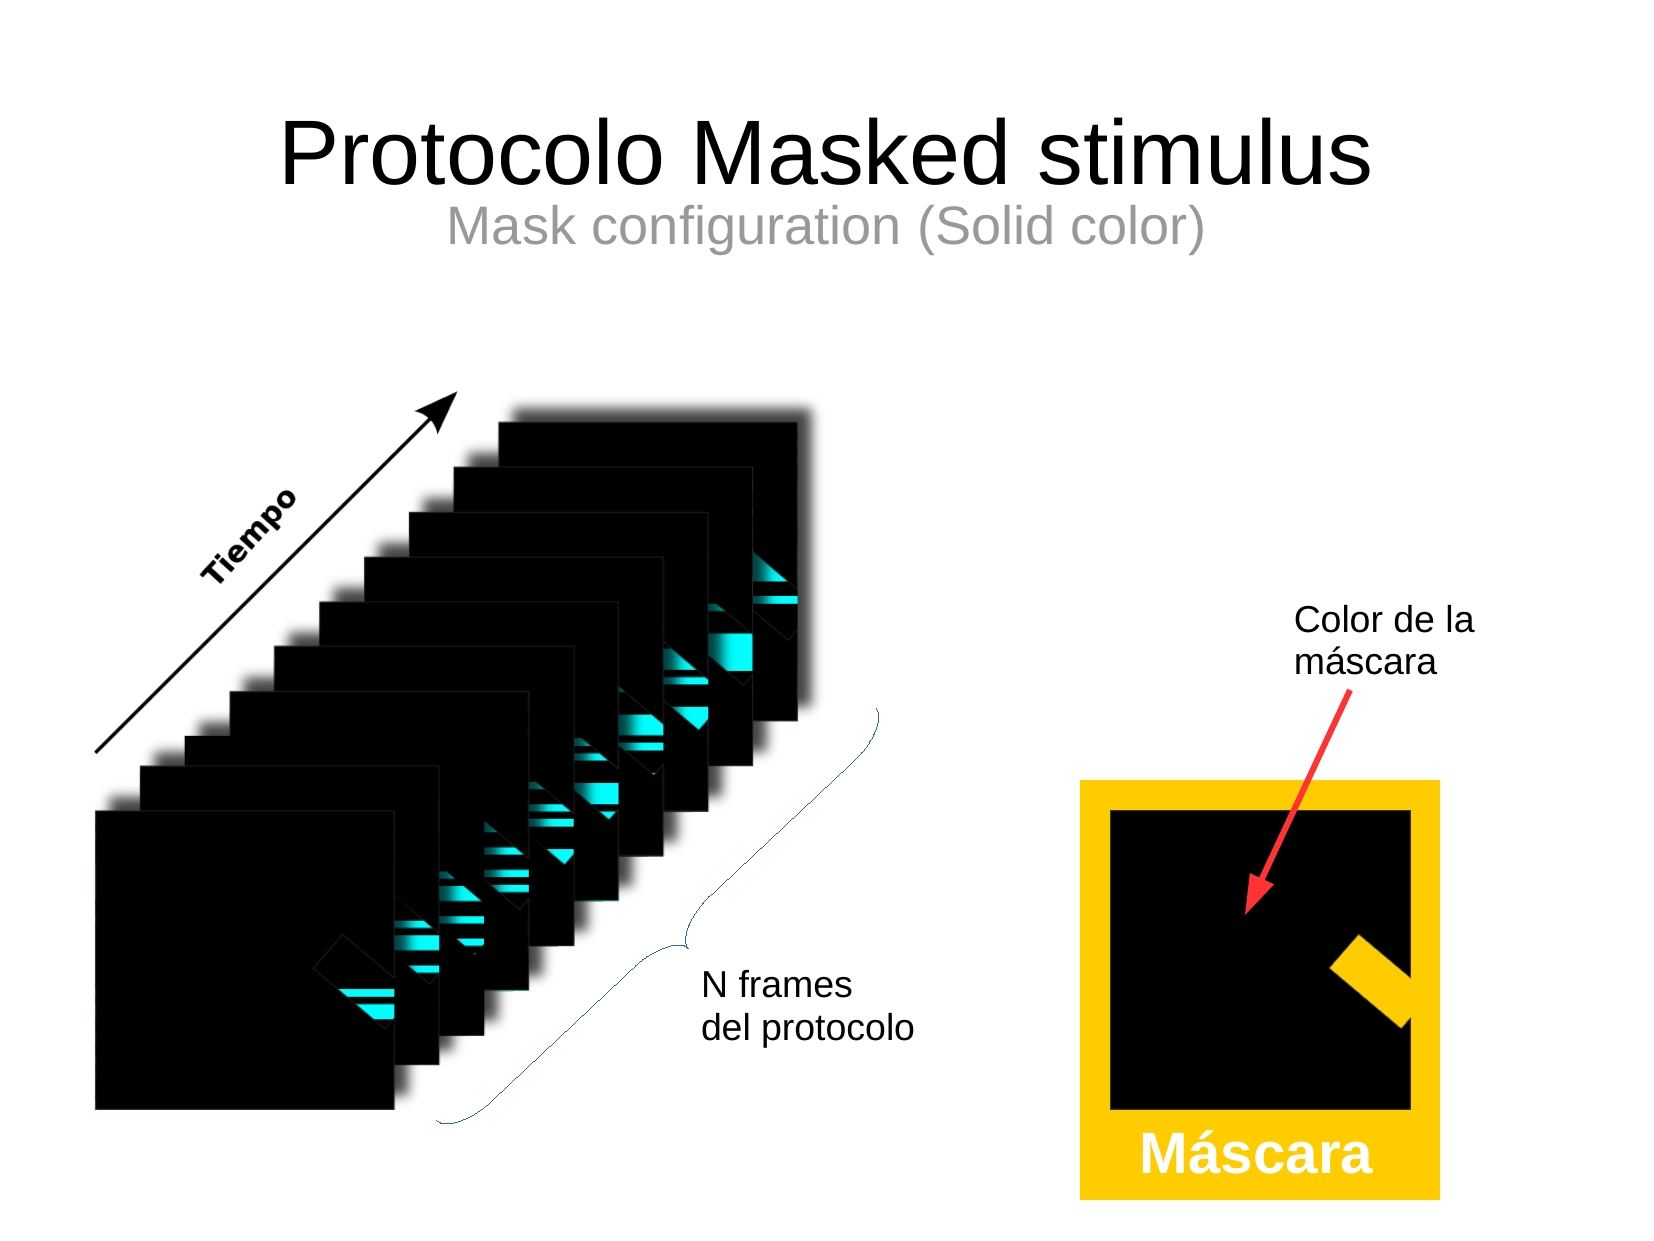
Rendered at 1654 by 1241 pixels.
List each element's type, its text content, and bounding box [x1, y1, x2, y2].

text_box [1080, 780, 1441, 1201]
text_box Máscara [1125, 1113, 1411, 1194]
picture [94, 390, 826, 1111]
title Mask configuration (Solid color) [82, 195, 1571, 257]
title Protocolo Masked stimulus [82, 49, 1571, 195]
text_box Color de la máscara [1279, 591, 1501, 691]
picture [1110, 810, 1411, 1111]
text_box N frames del protocolo [686, 956, 931, 1056]
